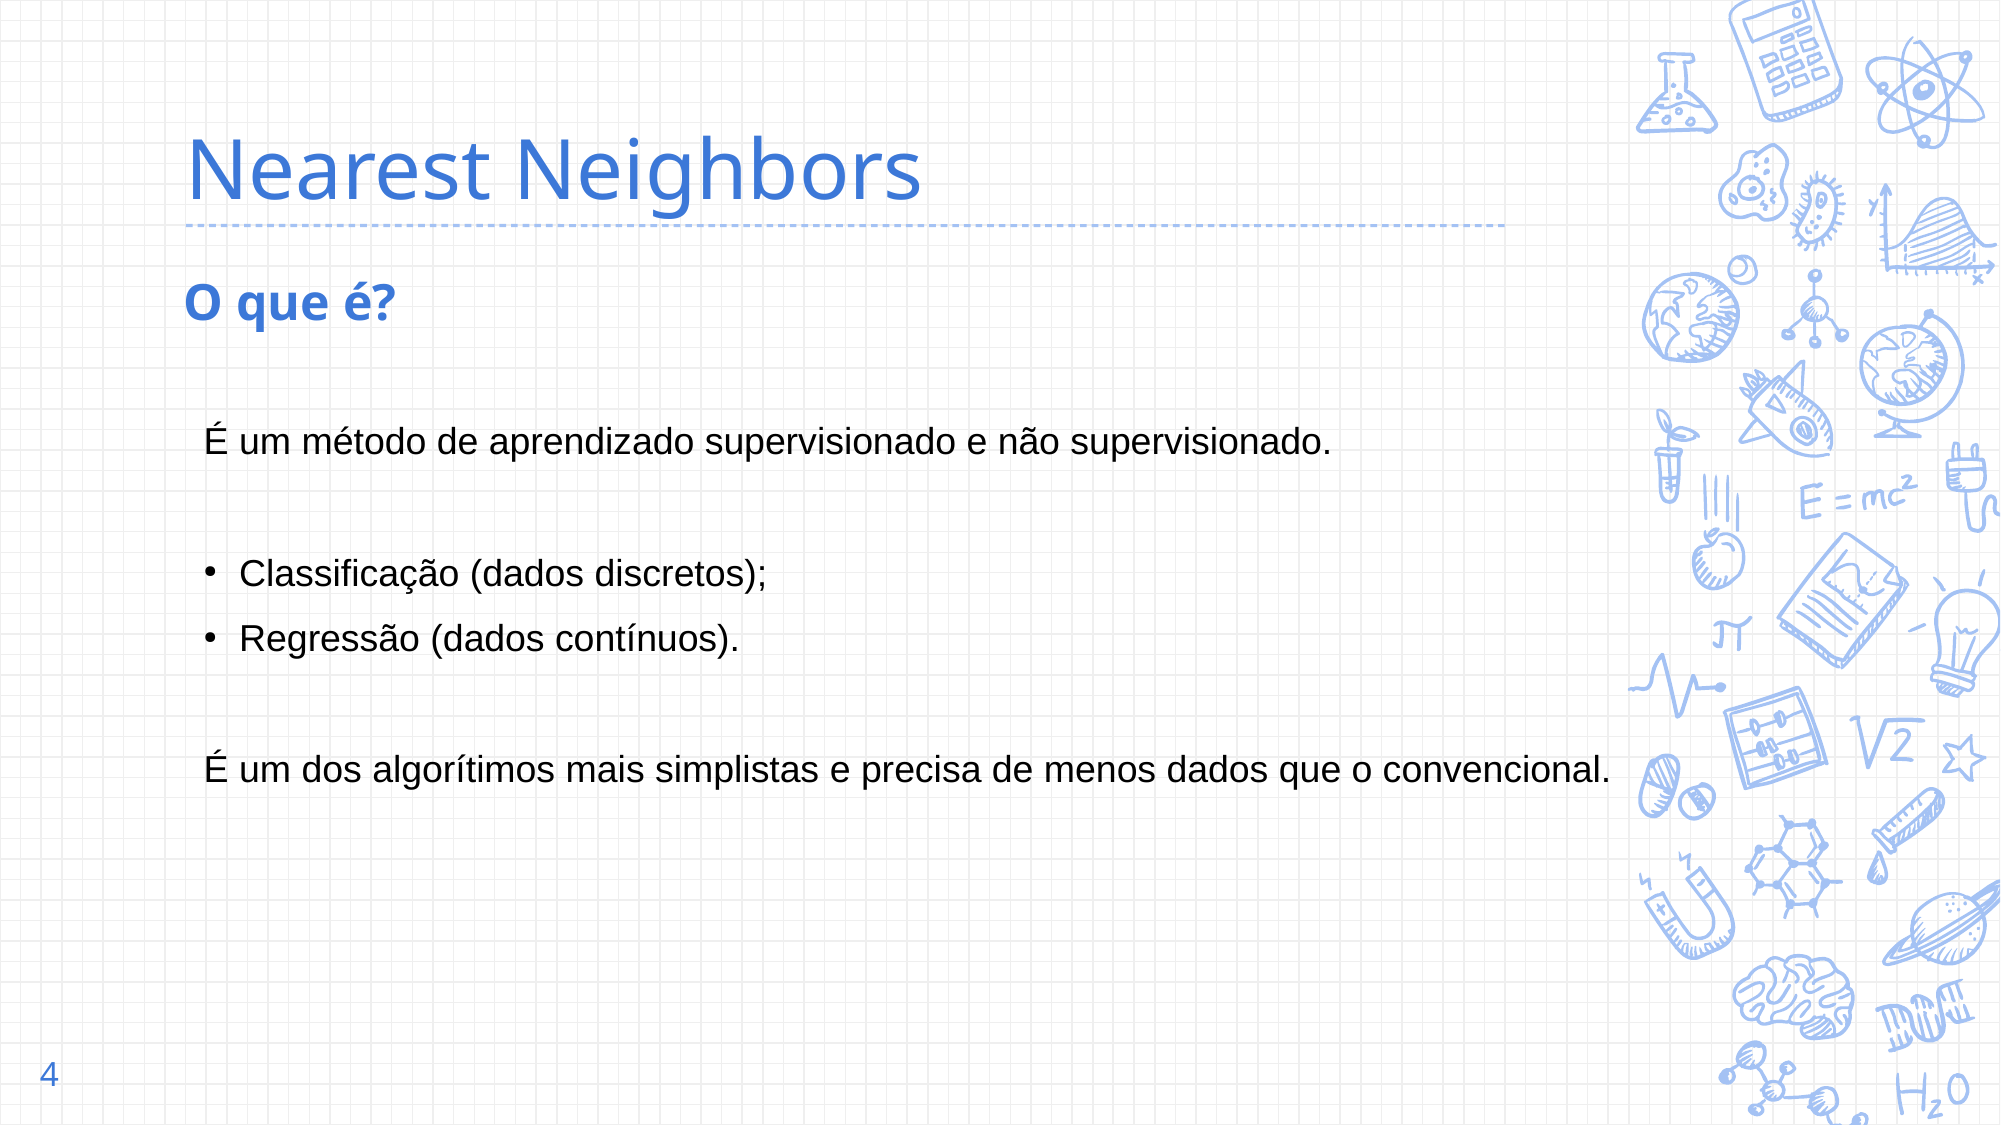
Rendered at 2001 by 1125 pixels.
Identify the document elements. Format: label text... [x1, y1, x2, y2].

text_box <número> [19, 1032, 140, 1119]
text_box Nearest Neighbors [165, 48, 1754, 237]
text_box O que é? [163, 250, 819, 1000]
text_box É um método de aprendizado supervisionado e não supervisionado. Classificação (dados discretos); Regressão (dados contínuos). É um dos algorítimos mais simplistas e precisa de menos dados que o convencional. [188, 413, 1627, 996]
